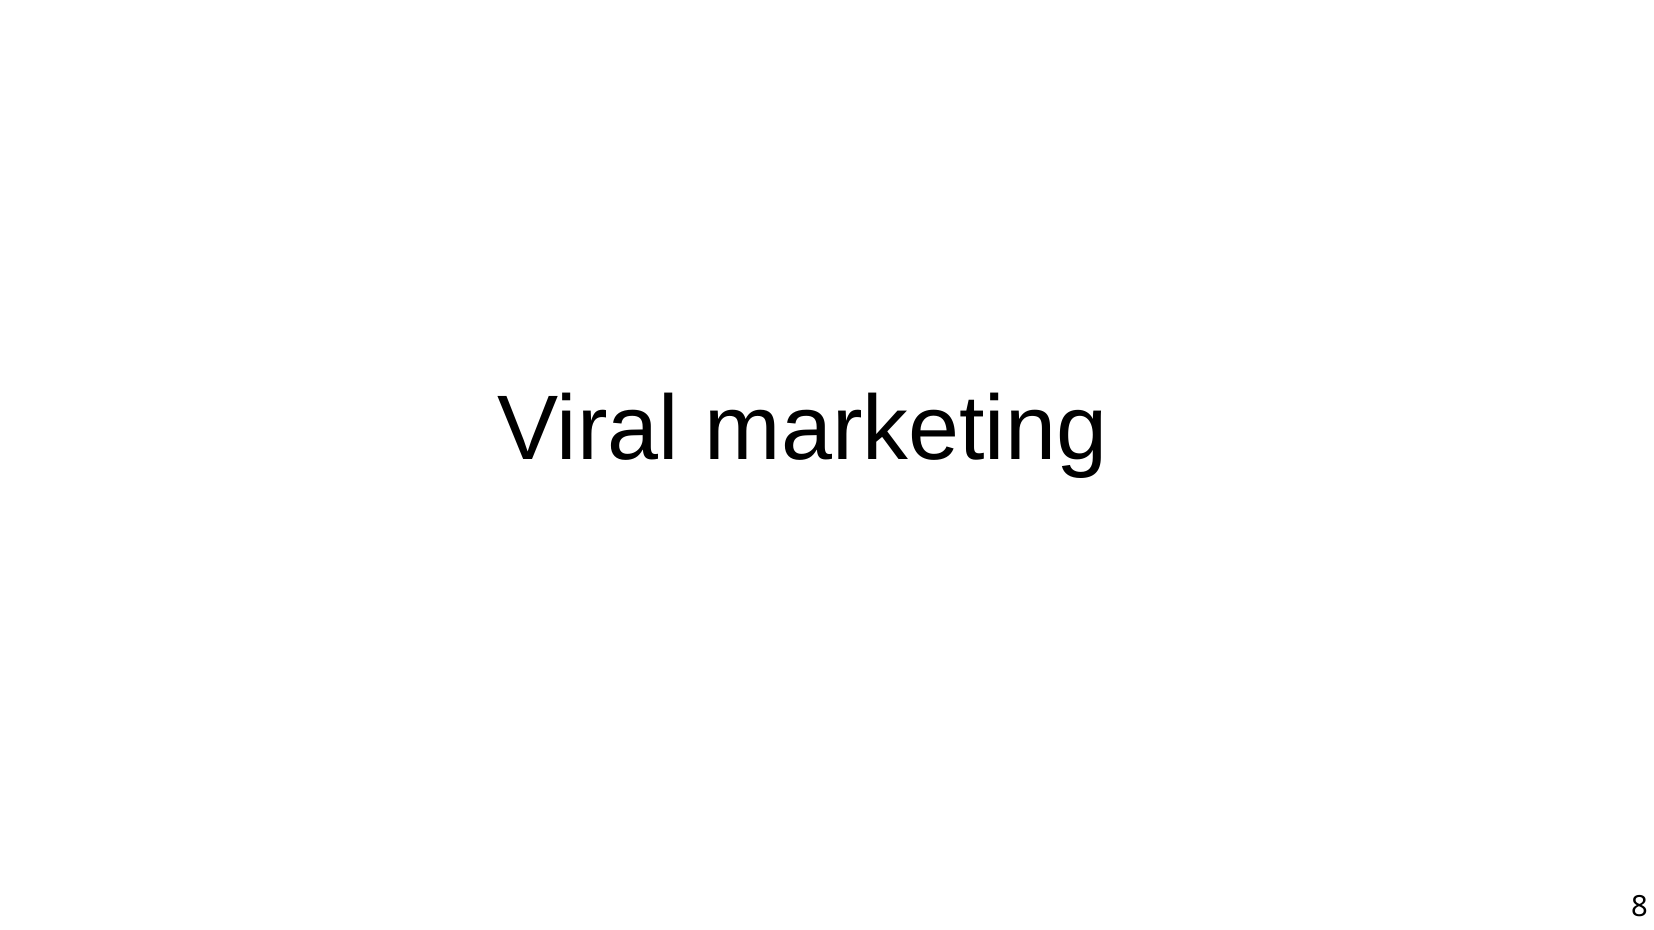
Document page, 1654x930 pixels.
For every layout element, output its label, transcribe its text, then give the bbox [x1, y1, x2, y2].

subtitle Viral marketing [58, 338, 1547, 517]
